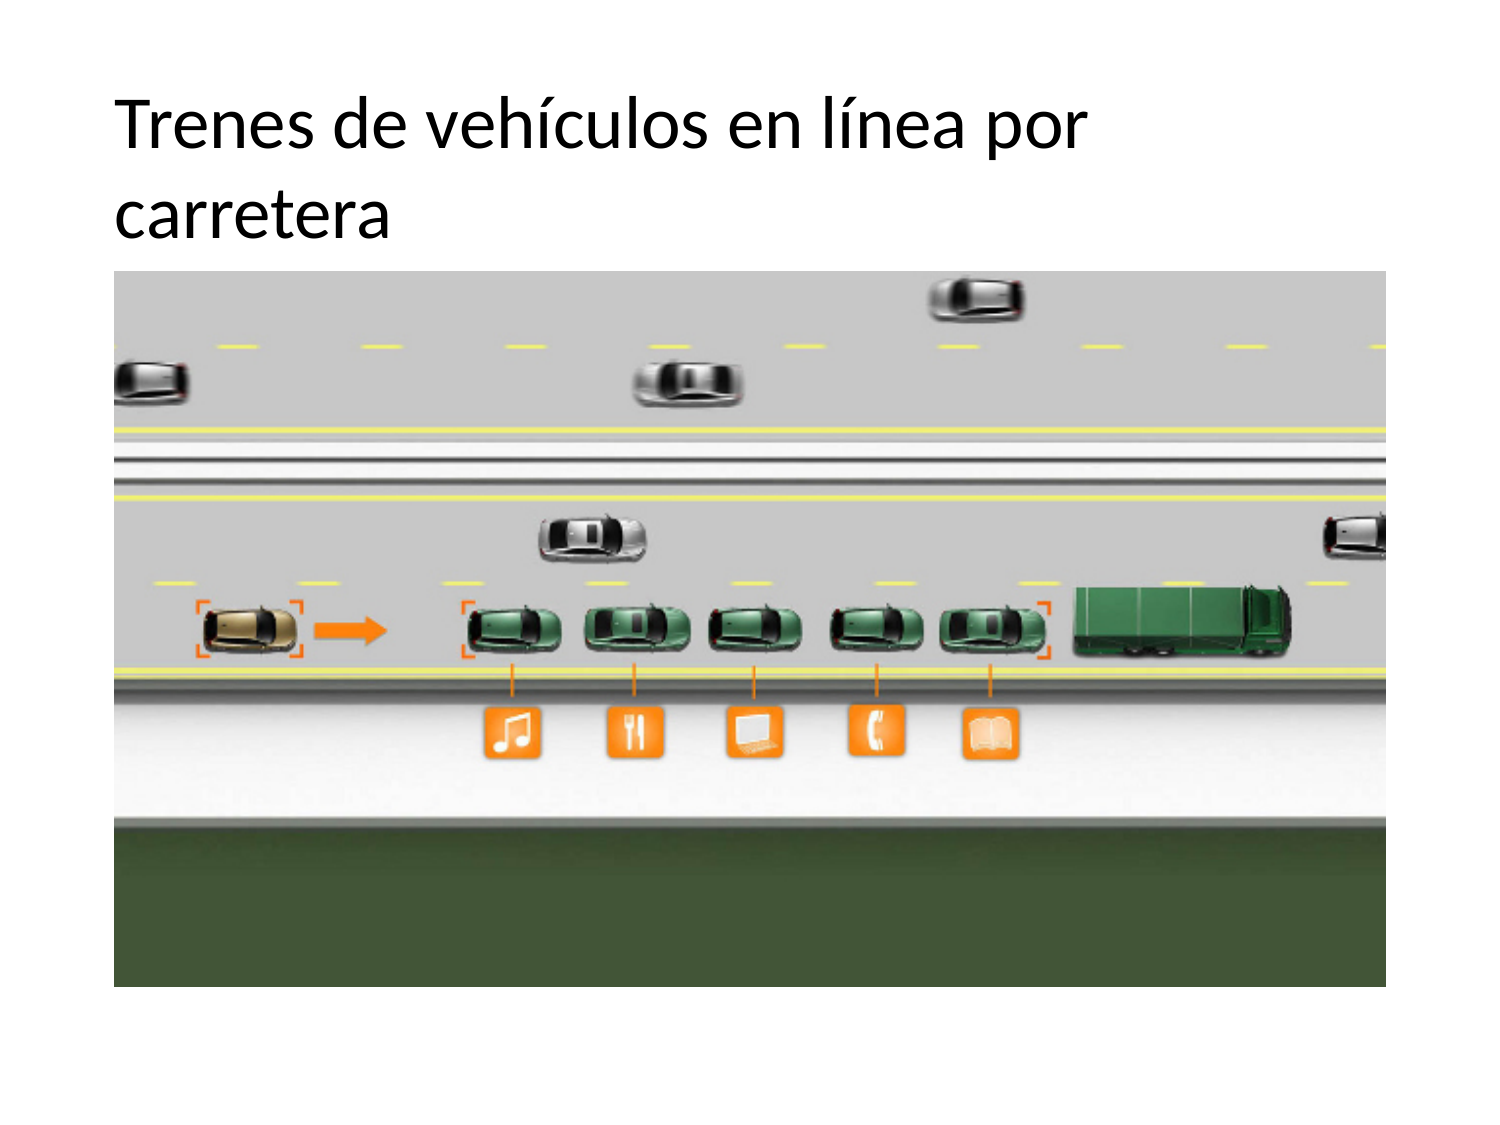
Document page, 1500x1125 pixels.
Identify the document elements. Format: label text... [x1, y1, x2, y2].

picture [114, 271, 1386, 987]
text_box Trenes de vehículos en línea por carretera [100, 66, 1400, 262]
